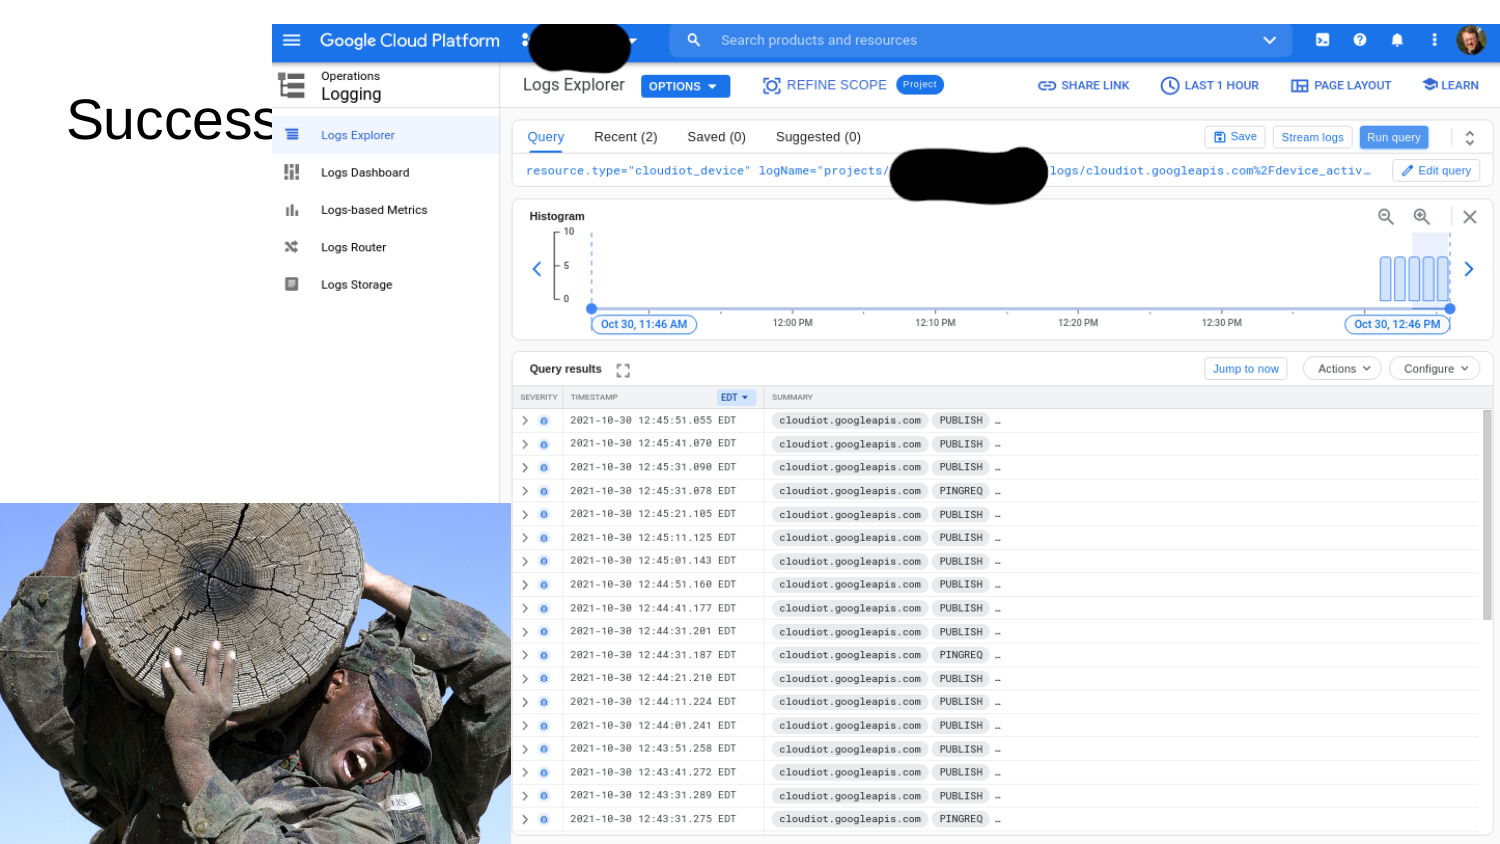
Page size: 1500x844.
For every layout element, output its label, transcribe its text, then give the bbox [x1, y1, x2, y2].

title Success! Logs [51, 72, 272, 167]
picture [0, 24, 1500, 844]
